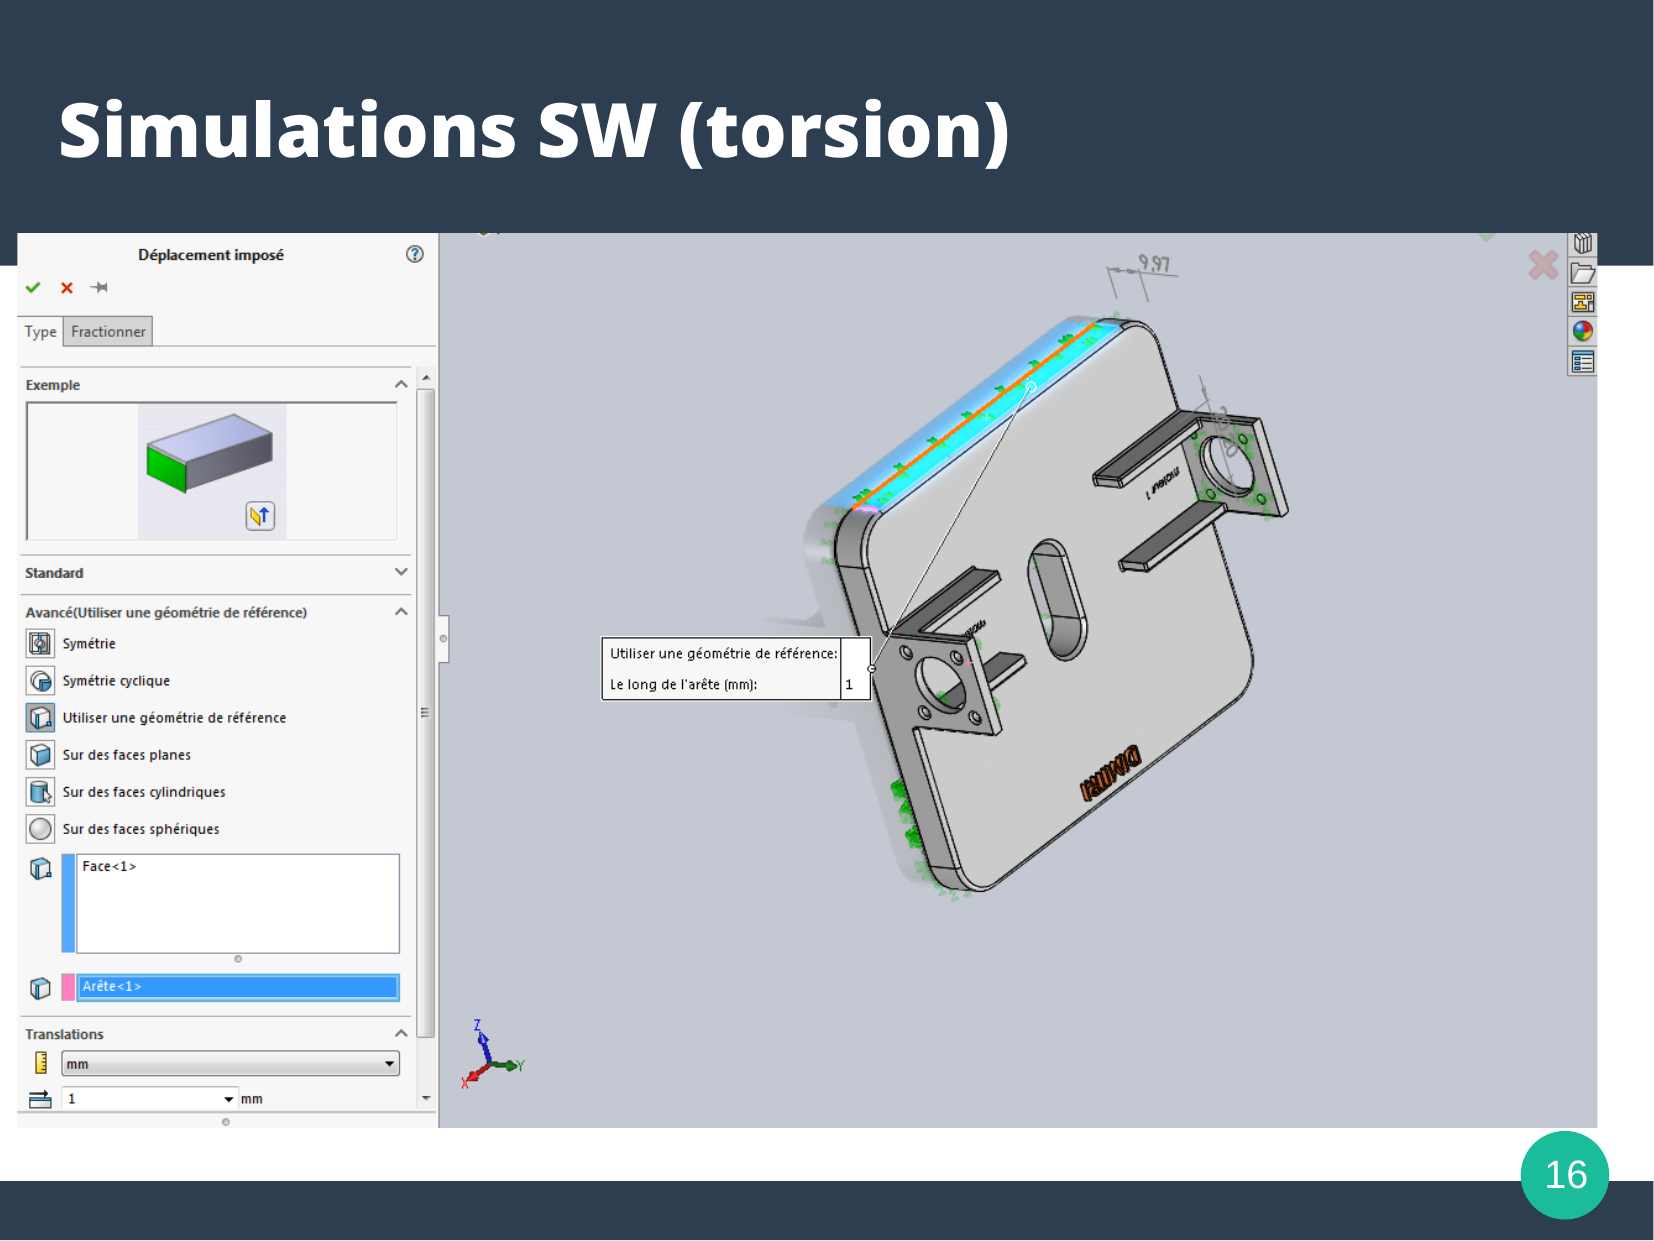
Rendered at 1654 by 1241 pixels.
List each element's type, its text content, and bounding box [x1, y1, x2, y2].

title Simulations SW (torsion) [59, 49, 1595, 207]
text_box 16 [1529, 1145, 1610, 1205]
picture [17, 233, 1598, 1128]
